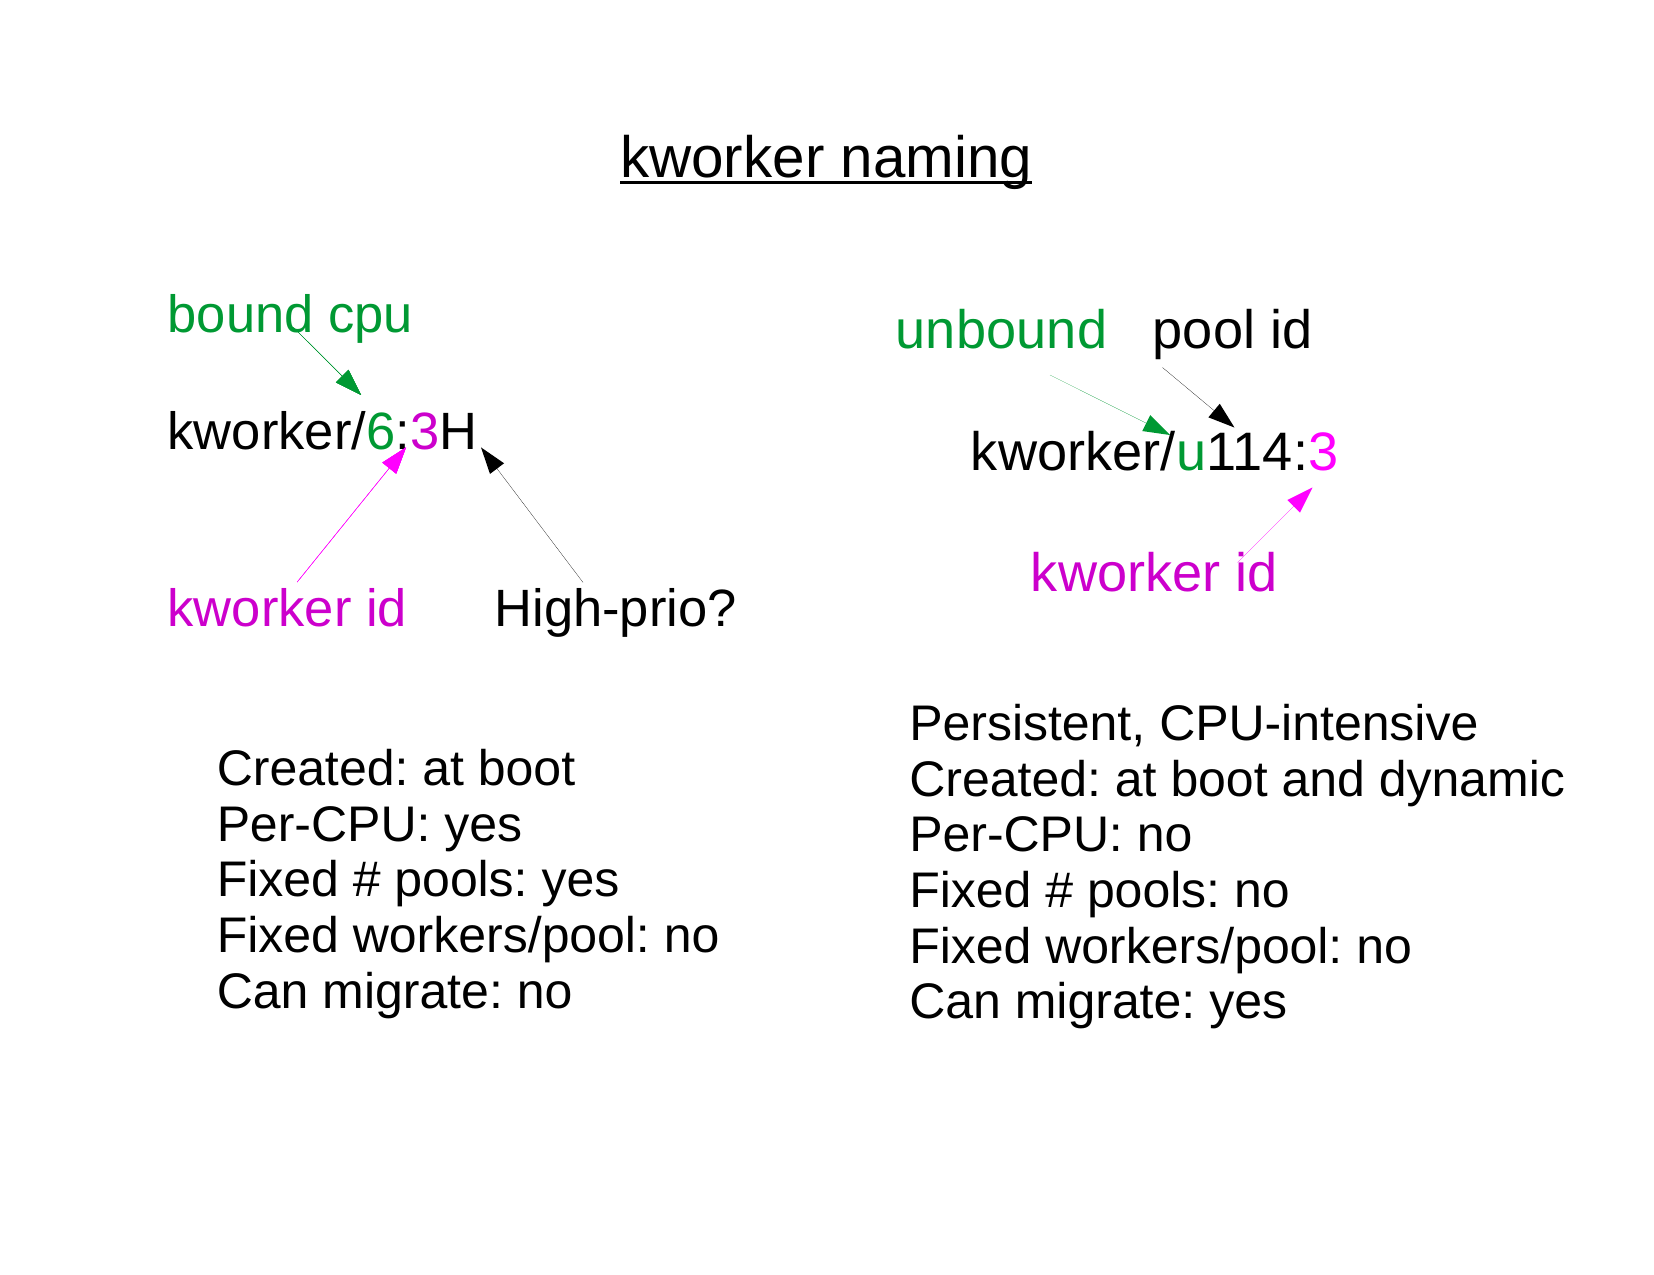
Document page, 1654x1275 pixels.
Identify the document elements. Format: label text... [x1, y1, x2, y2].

list bound cpu kworker/6:3H kworker id High-prio? [99, 284, 826, 638]
list Created: at boot Per-CPU: yes Fixed # pools: yes Fixed workers/pool: no Can migrate: no [145, 684, 746, 1023]
list unbound pool id kworker/u114:3 kworker id [825, 299, 1551, 653]
title kworker naming [82, 50, 1571, 264]
list Persistent, CPU-intensive Created: at boot and dynamic Per-CPU: no Fixed # pools: no Fixed workers/pool: no Can migrate: yes [838, 695, 1619, 1033]
